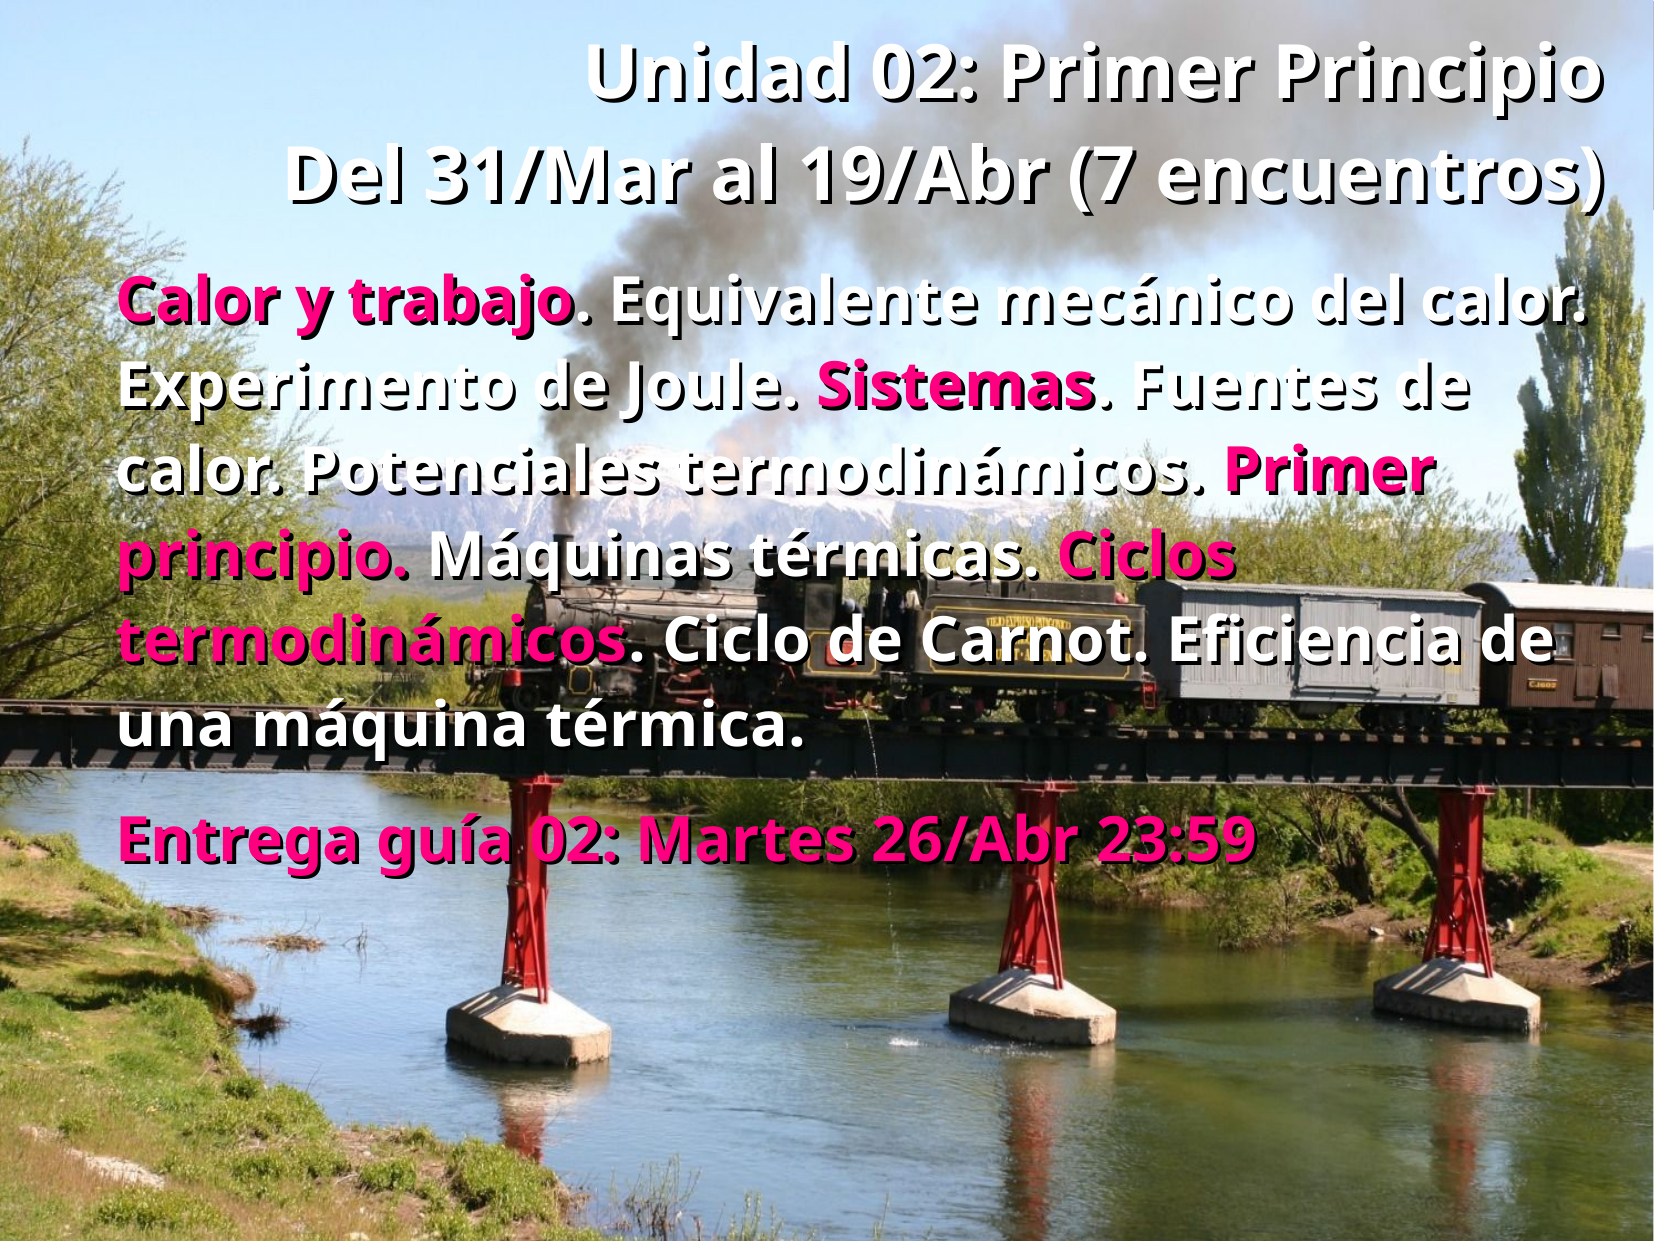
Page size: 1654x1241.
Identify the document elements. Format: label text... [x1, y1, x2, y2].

picture [0, 0, 1654, 1241]
title Unidad 02: Primer Principio Del 31/Mar al 19/Abr (7 encuentros) [45, 0, 1606, 252]
list Calor y trabajo. Equivalente mecánico del calor. Experimento de Joule. Sistemas. Fuentes de calor. Potenciales termodinámicos. Primer principio. Máquinas térmicas. Ciclos termodinámicos. Ciclo de Carnot. Eficiencia de una máquina térmica. Entrega guía 02: Martes 26/Abr 23:59 [45, 255, 1606, 1156]
